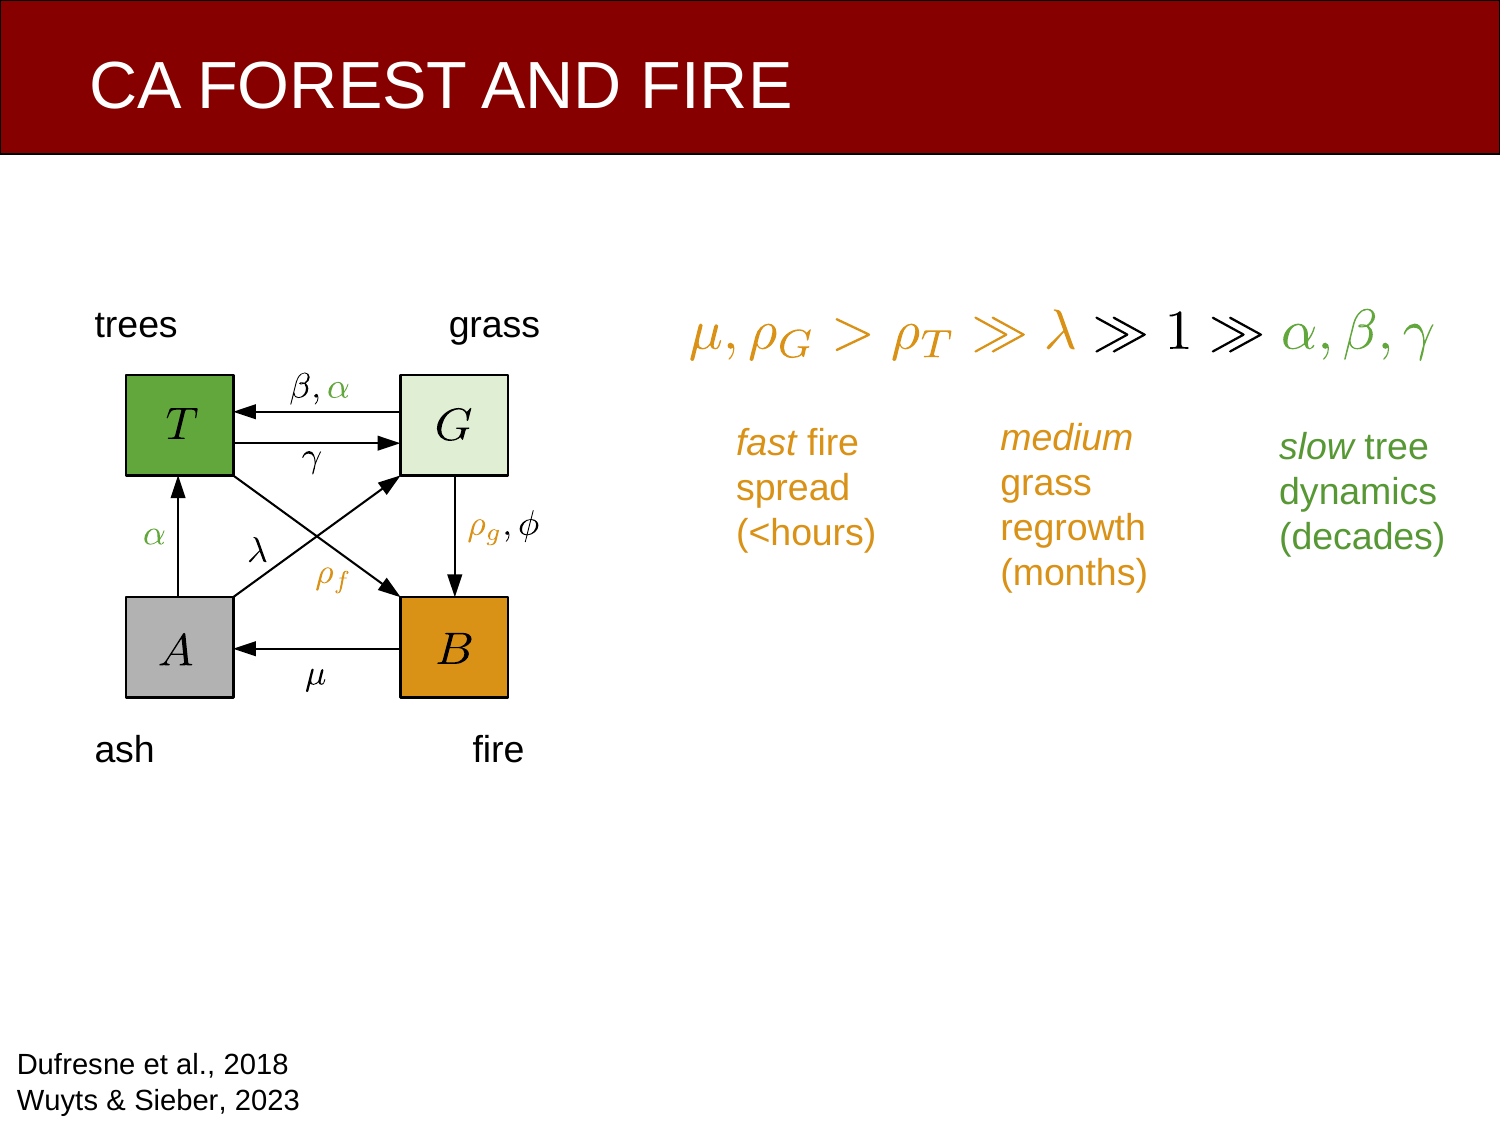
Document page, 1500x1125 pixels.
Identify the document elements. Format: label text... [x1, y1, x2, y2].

title CA FOREST AND FIRE [74, 3, 1425, 160]
text_box [316, 567, 334, 591]
text_box [377, 475, 400, 495]
text_box fire [457, 717, 609, 823]
text_box [1382, 342, 1390, 360]
text_box [305, 668, 326, 693]
text_box [690, 323, 722, 362]
text_box [1169, 311, 1189, 349]
text_box [302, 451, 322, 475]
text_box [377, 435, 401, 451]
text_box [233, 641, 256, 657]
text_box [377, 577, 400, 597]
text_box [144, 528, 165, 545]
text_box [127, 376, 232, 474]
text_box [519, 510, 539, 543]
text_box [749, 323, 777, 362]
text_box [727, 342, 735, 360]
text_box [991, 316, 1025, 353]
text_box [1095, 316, 1129, 353]
text_box Dufresne et al., 2018 Wuyts & Sieber, 2023 [2, 1038, 442, 1125]
text_box [335, 570, 349, 594]
text_box [127, 598, 232, 696]
text_box [235, 404, 256, 420]
text_box slow tree dynamics (decades) [1264, 414, 1468, 565]
text_box [1403, 323, 1434, 362]
text_box [170, 477, 186, 499]
text_box [835, 318, 871, 352]
text_box [505, 531, 510, 542]
text_box [0, 0, 1500, 154]
text_box trees [79, 292, 231, 398]
text_box grass [434, 292, 585, 398]
text_box [892, 323, 920, 362]
text_box [1211, 316, 1245, 353]
text_box [402, 376, 507, 474]
text_box [447, 574, 463, 596]
text_box [1283, 323, 1316, 350]
text_box [974, 316, 1008, 353]
text_box fast fire spread (<hours) [721, 410, 918, 611]
text_box [486, 529, 500, 546]
text_box [780, 329, 811, 359]
text_box [1228, 316, 1263, 353]
text_box [921, 330, 952, 358]
text_box [1046, 309, 1075, 350]
text_box [328, 381, 349, 399]
text_box [1112, 316, 1146, 353]
text_box [248, 537, 267, 563]
text_box ash [79, 717, 231, 823]
text_box [468, 519, 486, 543]
text_box medium grass regrowth (months) [985, 405, 1185, 606]
text_box [402, 598, 507, 696]
text_box [1344, 308, 1376, 360]
text_box [1322, 342, 1329, 360]
text_box [314, 393, 319, 405]
text_box [290, 372, 310, 405]
